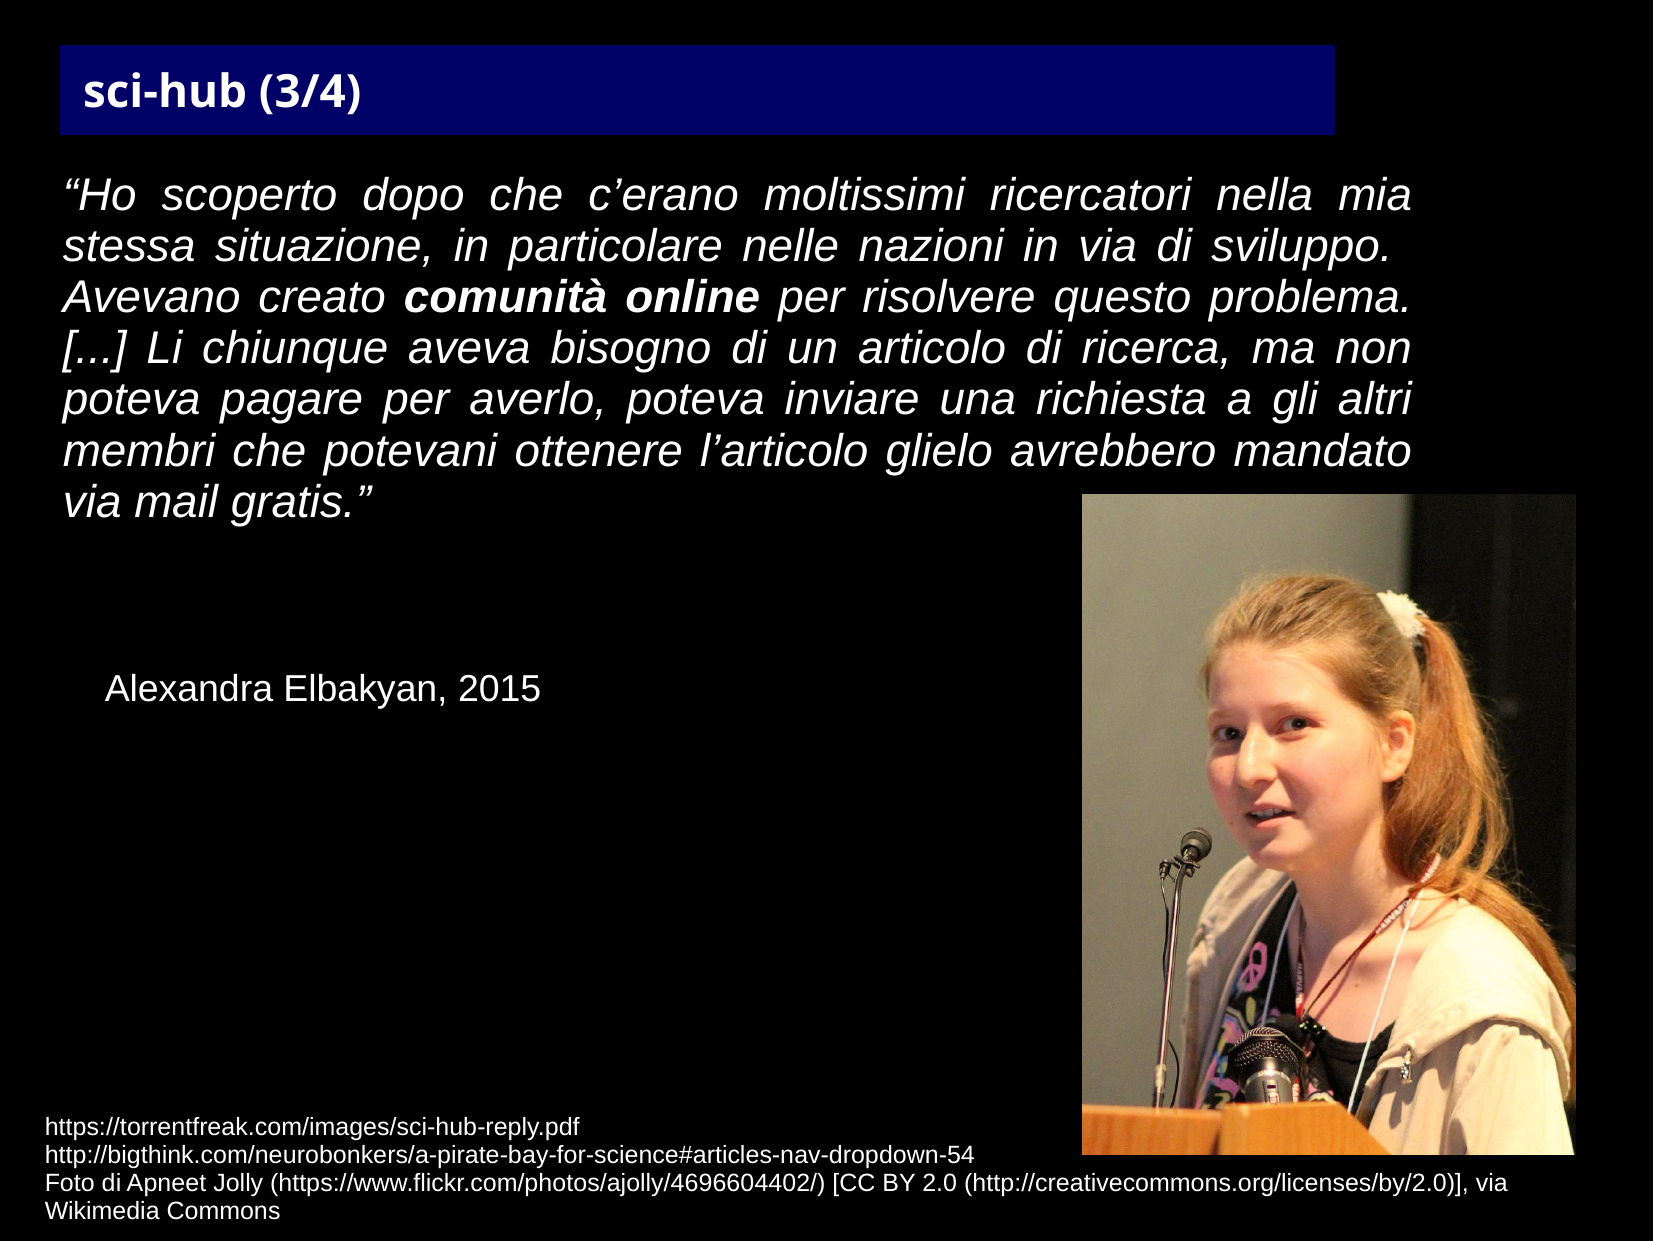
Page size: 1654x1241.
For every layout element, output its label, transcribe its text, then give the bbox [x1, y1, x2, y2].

text_box https://torrentfreak.com/images/sci-hub-reply.pdf http://bigthink.com/neurobonkers/a-pirate-bay-for-science#articles-nav-dropdown-54 Foto di Apneet Jolly (https://www.flickr.com/photos/ajolly/4696604402/) [CC BY 2.0 (http://creativecommons.org/licenses/by/2.0)], via Wikimedia Commons [30, 1105, 1606, 1241]
picture [1082, 494, 1576, 1105]
list sci-hub (3/4) [59, 45, 1335, 136]
text_box Alexandra Elbakyan, 2015 [90, 660, 769, 801]
text_box “Ho scoperto dopo che c’erano moltissimi ricercatori nella mia stessa situazione, in particolare nelle nazioni in via di sviluppo. Avevano creato comunità online per risolvere questo problema. [...] Li chiunque aveva bisogno di un articolo di ricerca, ma non poteva pagare per averlo, poteva inviare una richiesta a gli altri membri che potevani ottenere l’articolo glielo avrebbero mandato via mail gratis.” [48, 161, 1429, 638]
